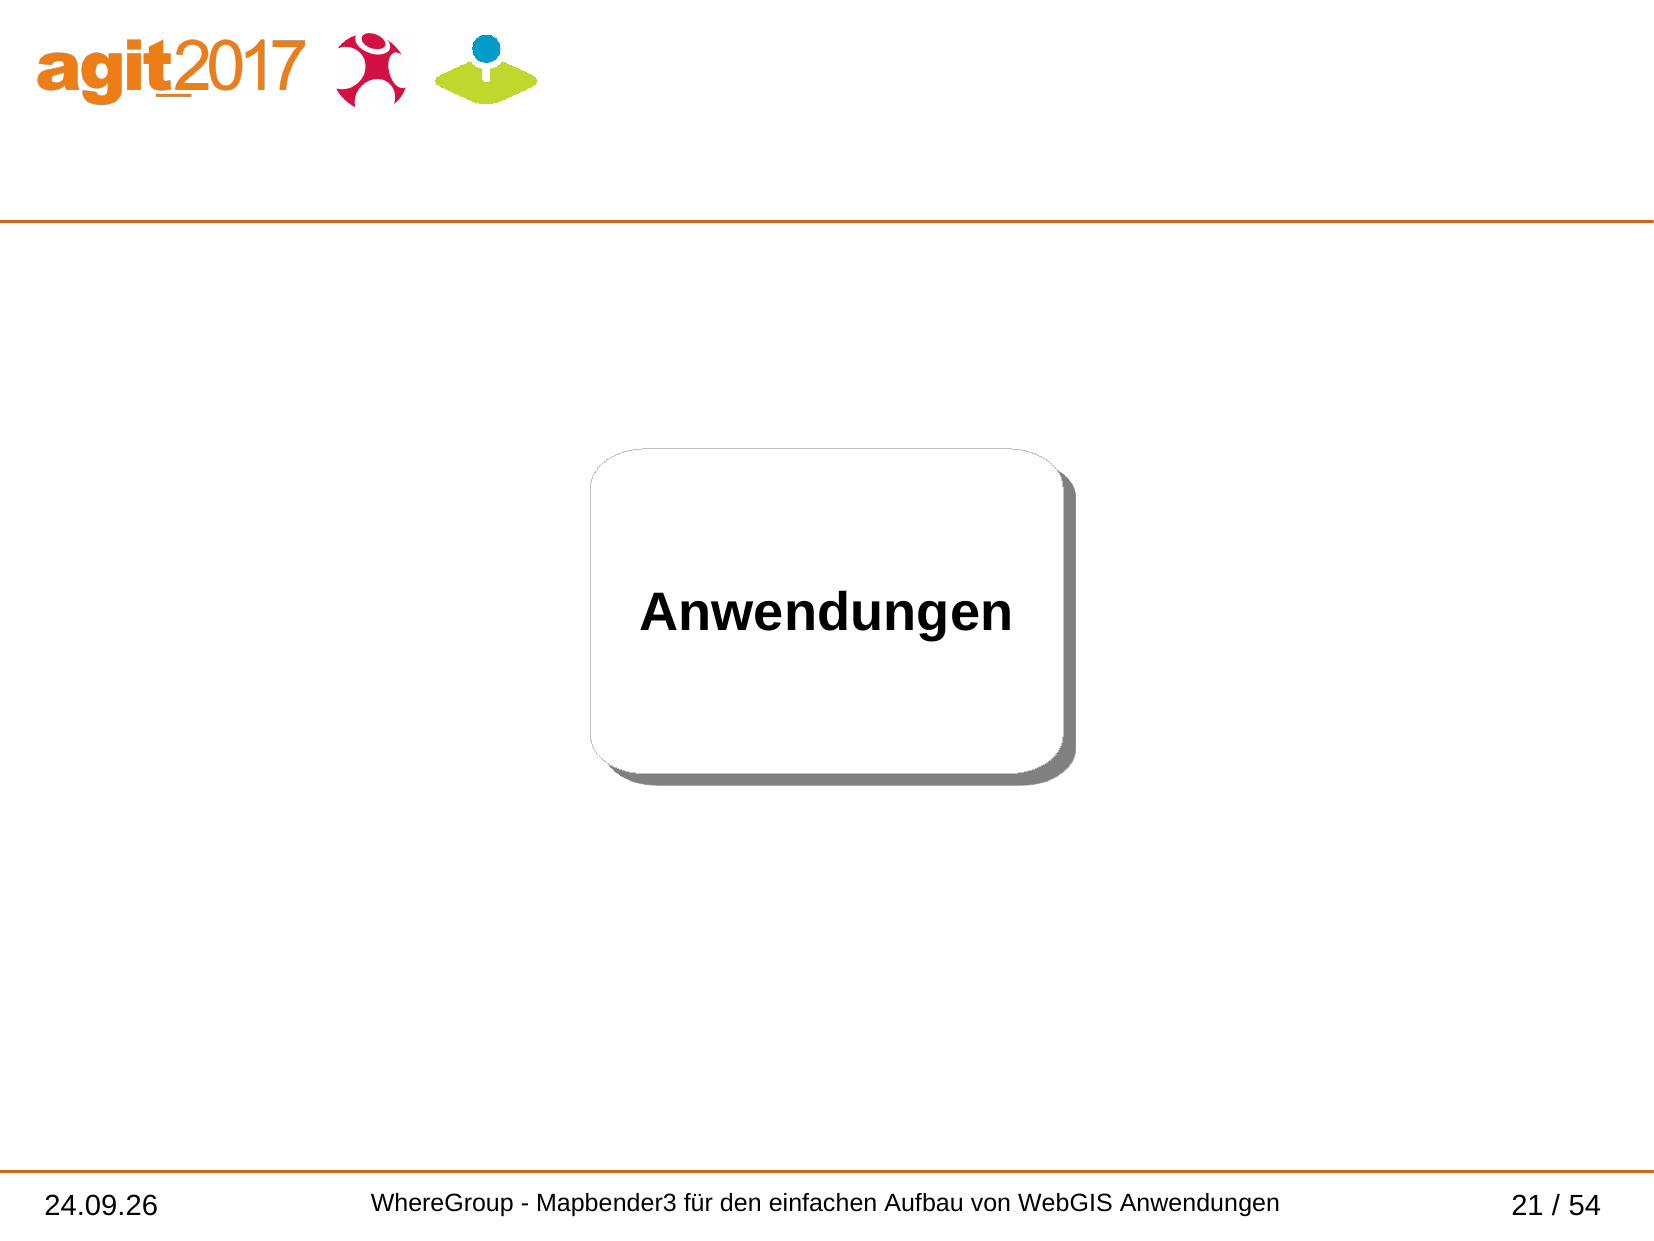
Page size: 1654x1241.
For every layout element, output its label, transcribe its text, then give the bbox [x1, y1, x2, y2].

picture [435, 35, 538, 104]
text_box Anwendungen [590, 448, 1064, 774]
picture [35, 23, 308, 107]
